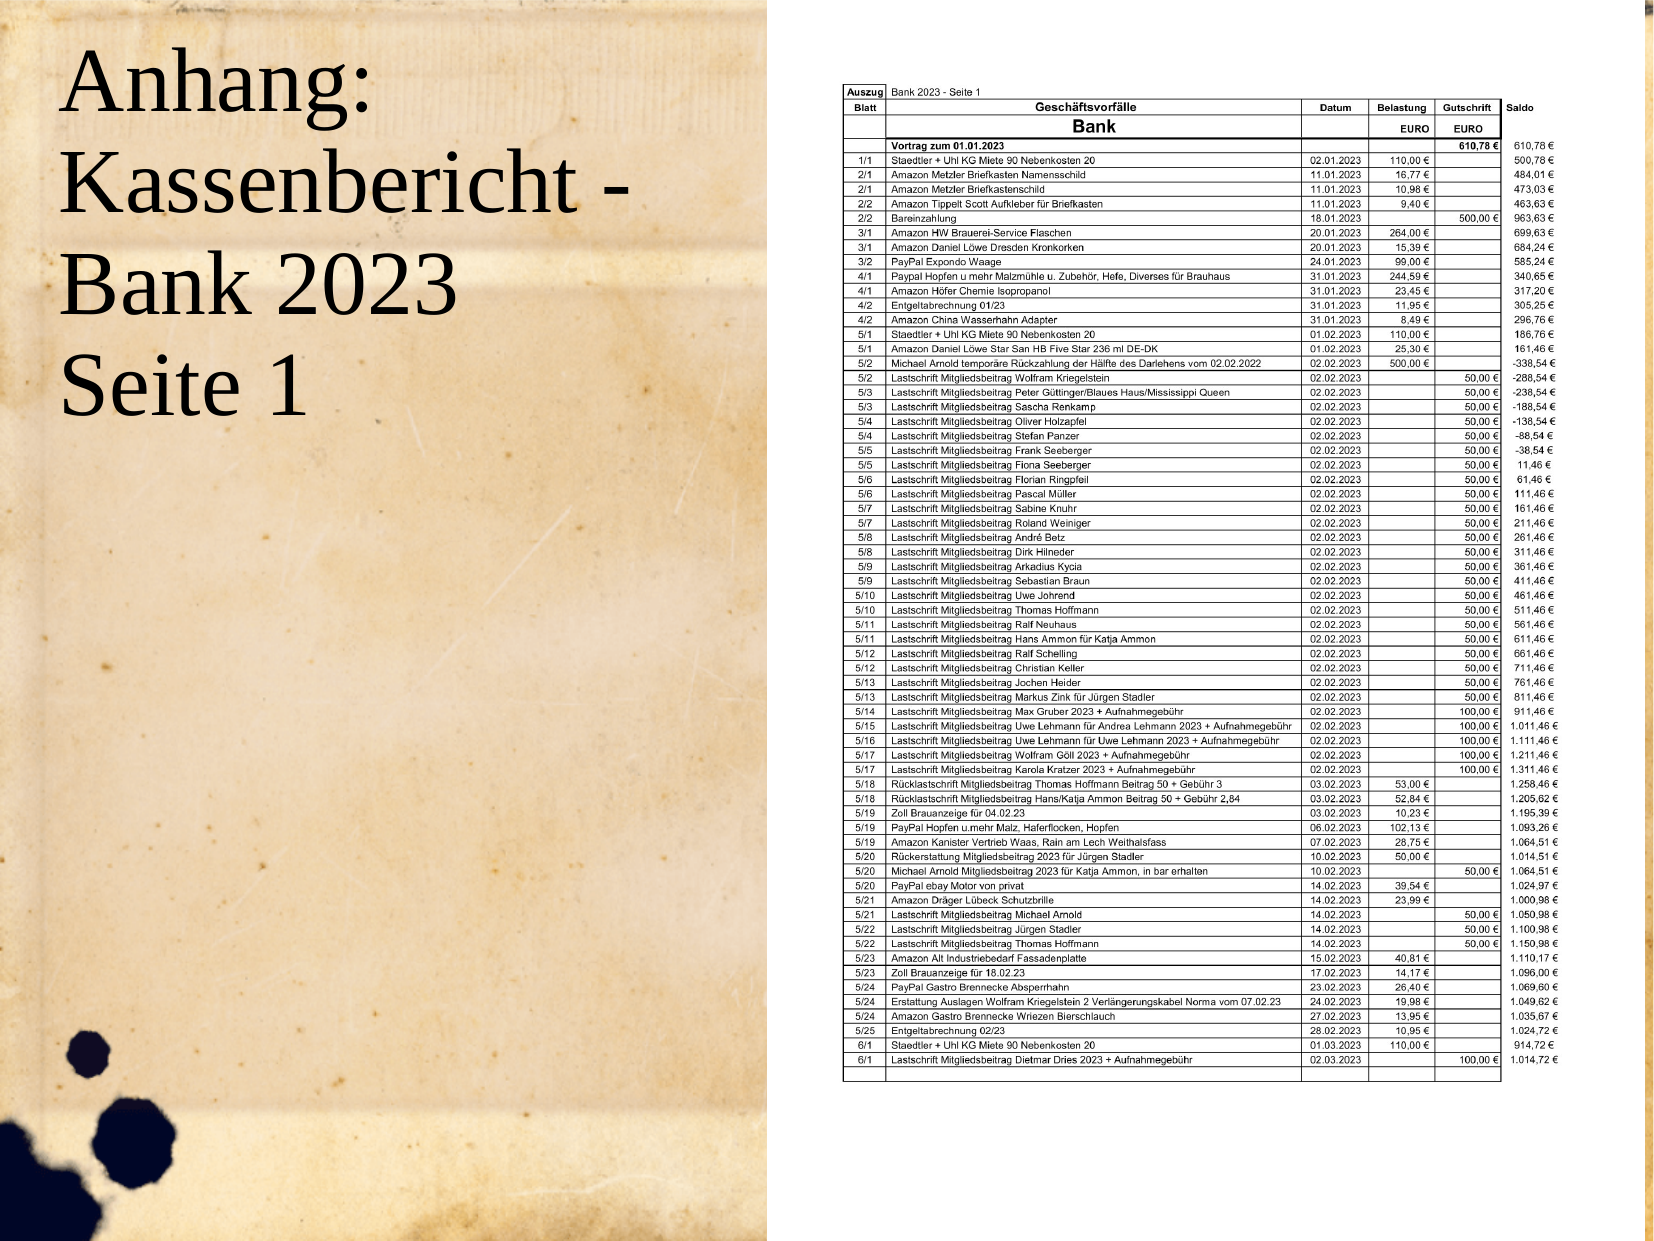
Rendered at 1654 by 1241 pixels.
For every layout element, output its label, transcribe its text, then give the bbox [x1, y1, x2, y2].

picture [0, 0, 1654, 1241]
title Anhang: Kassenbericht - Bank 2023 Seite 1 [59, 29, 767, 538]
